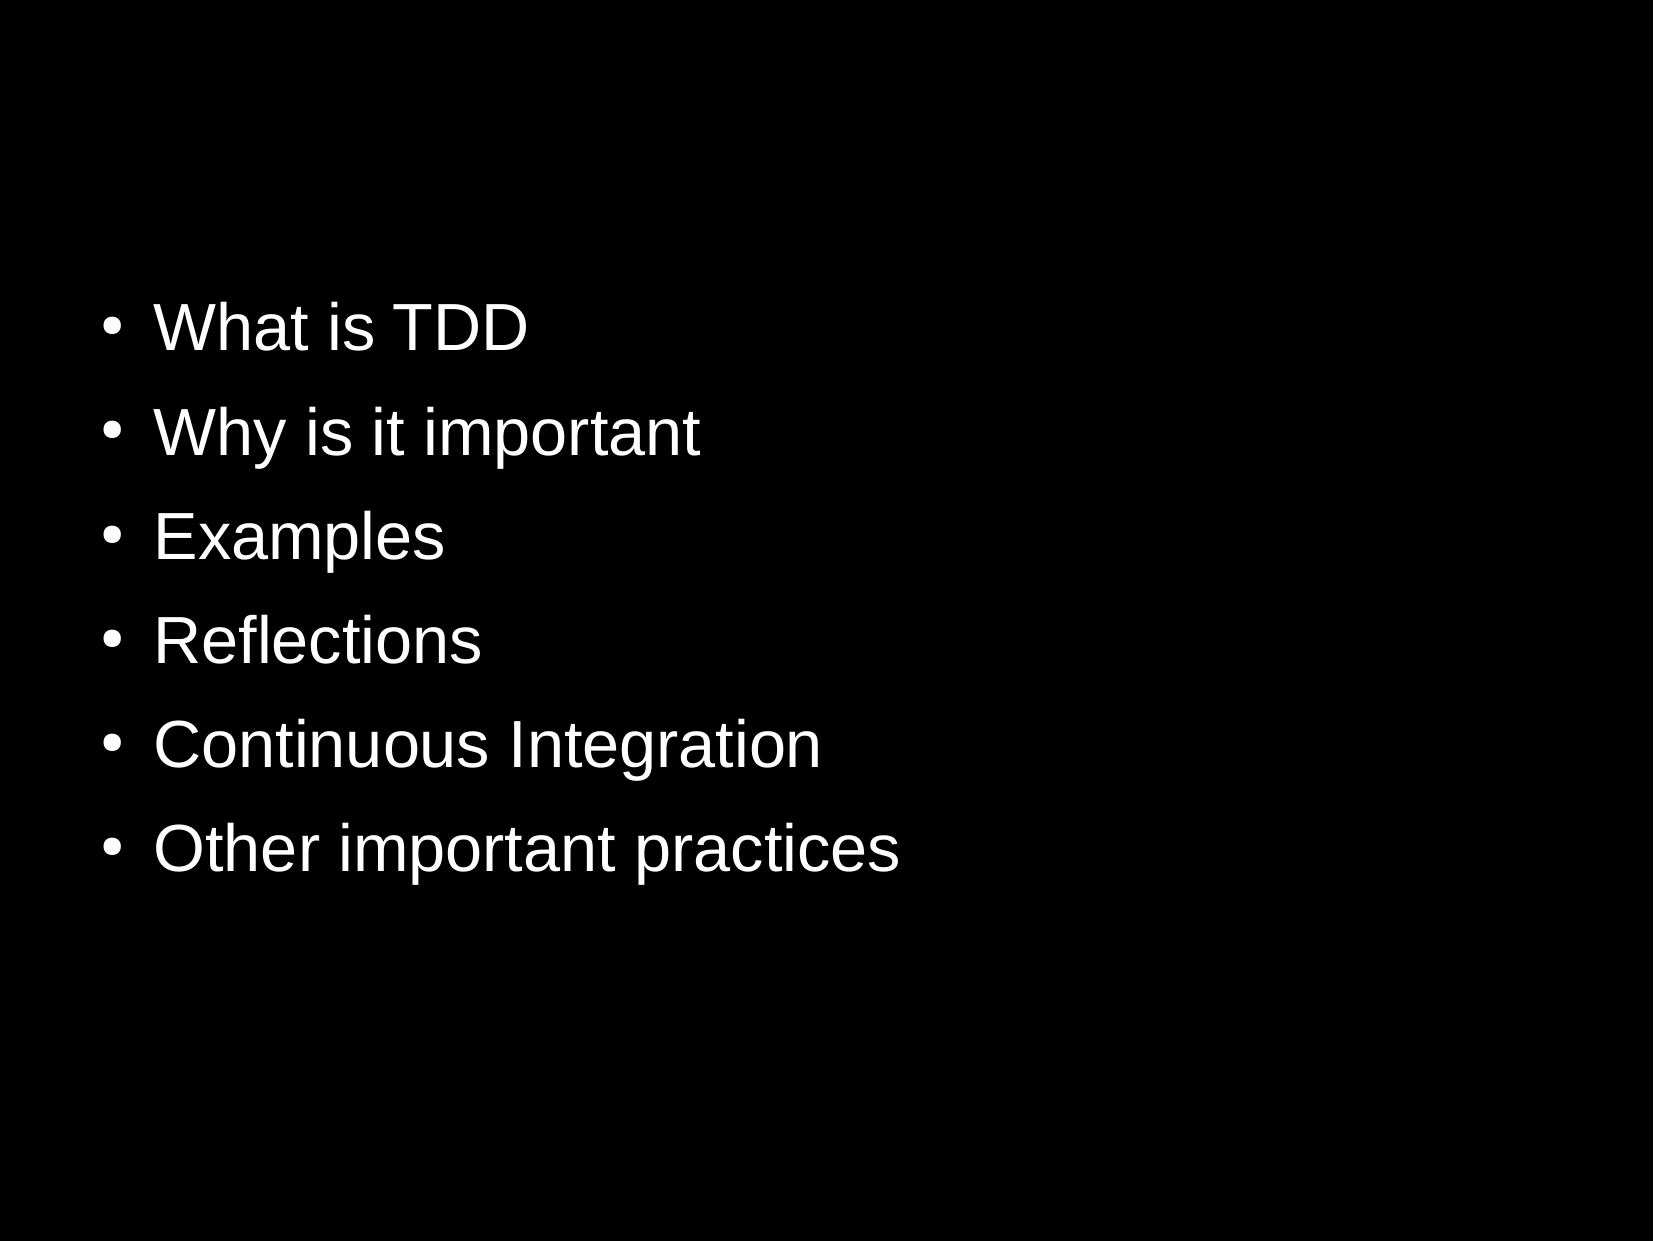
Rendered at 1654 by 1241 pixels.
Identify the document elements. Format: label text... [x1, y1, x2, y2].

list What is TDD Why is it important Examples Reflections Continuous Integration Other important practices [82, 290, 1571, 1109]
